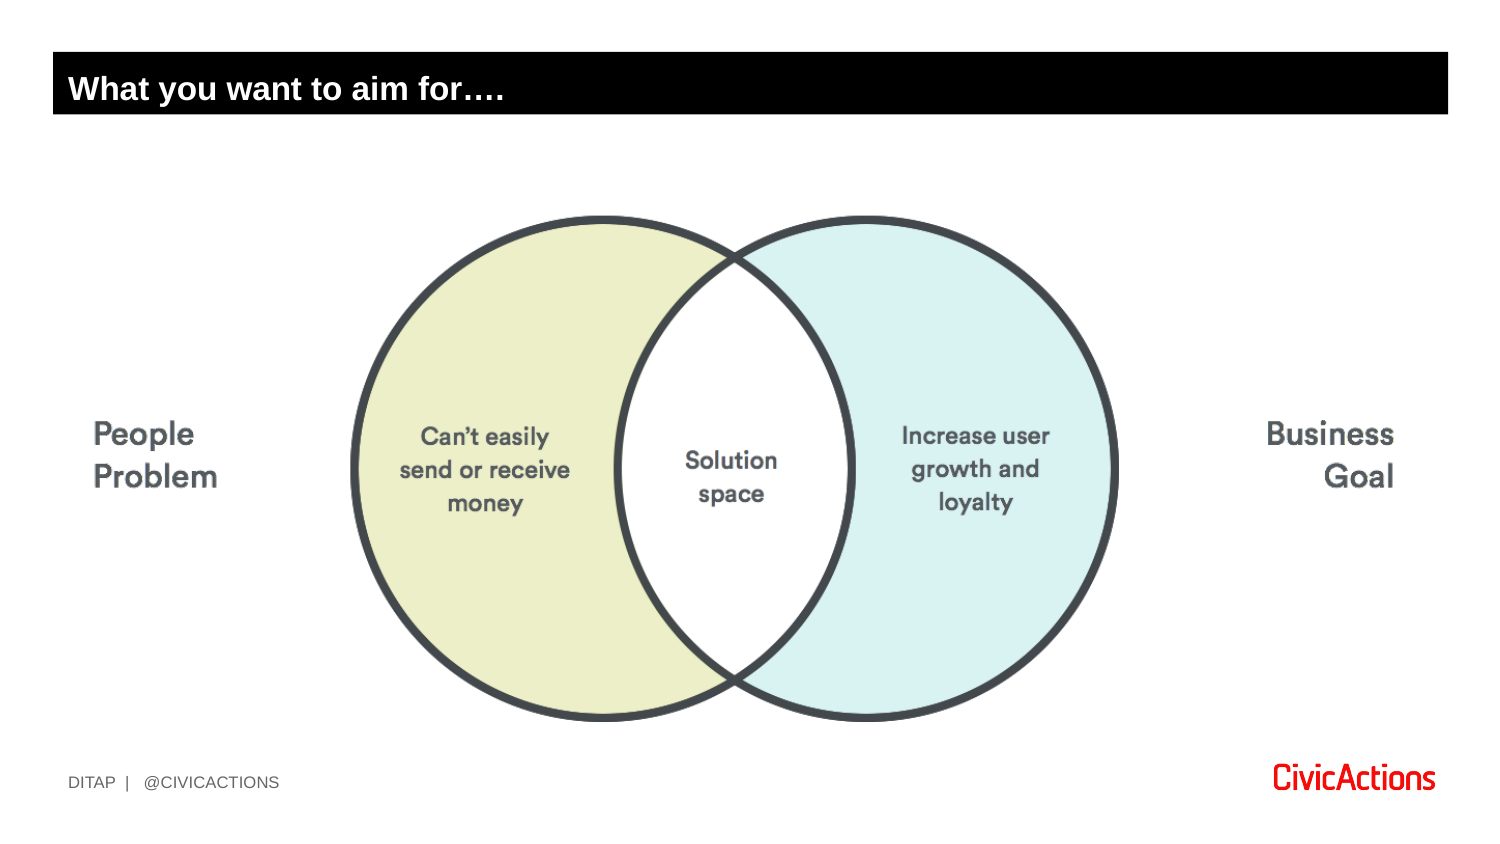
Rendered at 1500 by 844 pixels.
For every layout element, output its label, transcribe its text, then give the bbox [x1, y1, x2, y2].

picture [1271, 758, 1438, 795]
picture [18, 140, 1468, 722]
title What you want to aim for…. [53, 51, 1449, 115]
